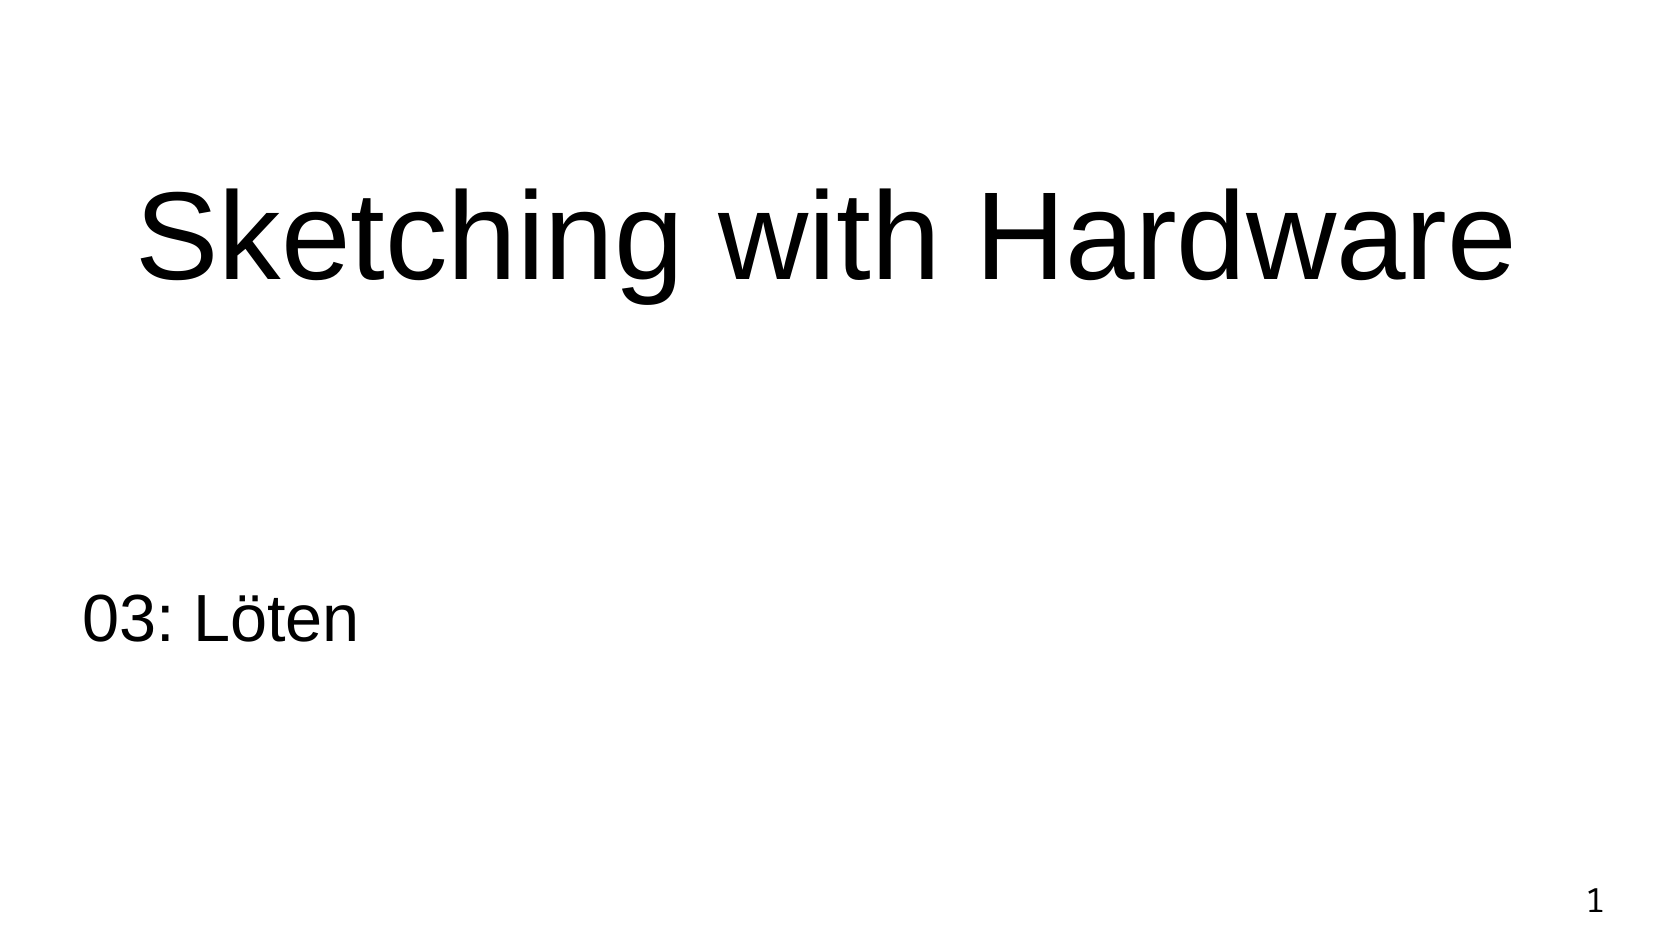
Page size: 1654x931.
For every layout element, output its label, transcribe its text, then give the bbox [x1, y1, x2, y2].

title Sketching with Hardware [82, 37, 1571, 436]
subtitle 03: Löten [82, 480, 1571, 758]
